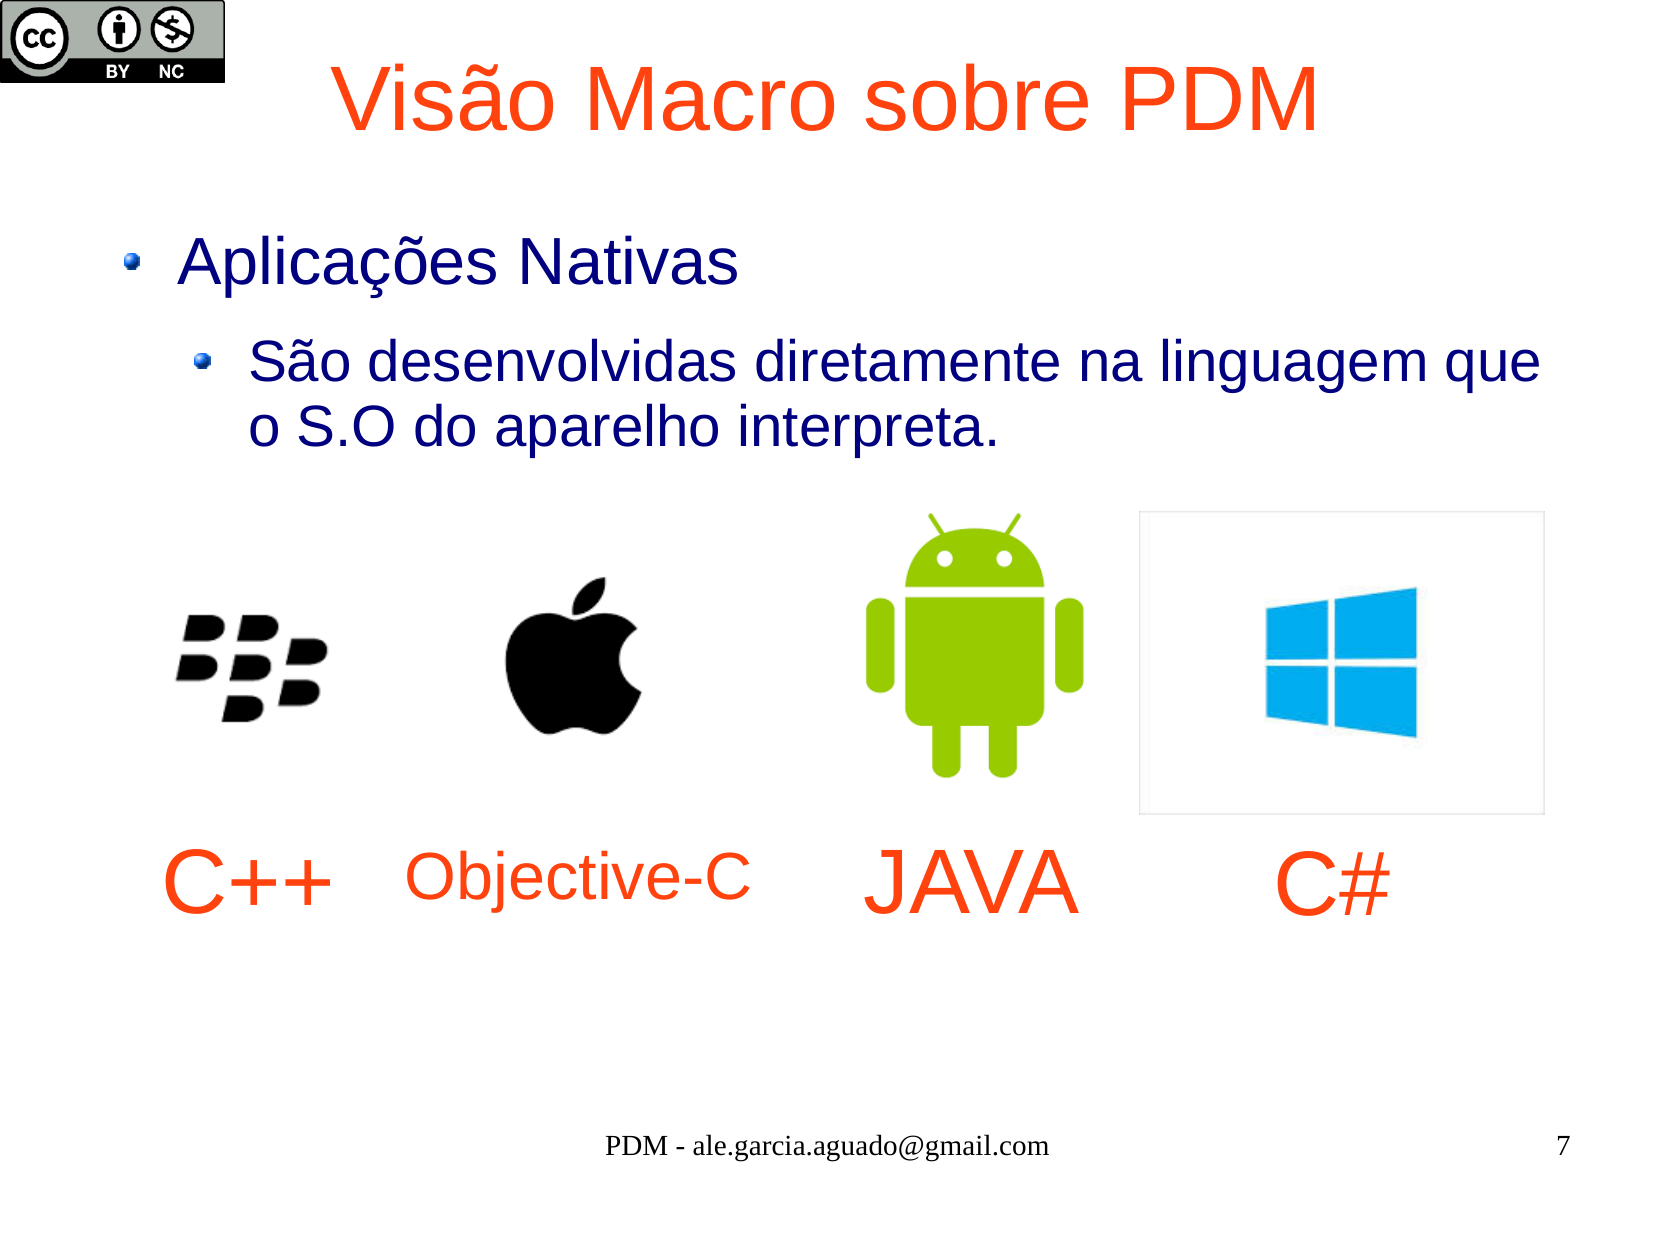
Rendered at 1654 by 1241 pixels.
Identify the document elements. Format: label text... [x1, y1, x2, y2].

picture [1139, 511, 1545, 815]
title Objective-C [389, 773, 768, 979]
picture [0, 0, 225, 83]
title JAVA [814, 779, 1128, 985]
picture [67, 490, 751, 804]
title Visão Macro sobre PDM [82, 31, 1571, 166]
picture [844, 510, 1105, 779]
list Aplicações Nativas São desenvolvidas diretamente na linguagem que o S.O do aparelho interpreta. [106, 224, 1577, 1090]
title C# [1175, 781, 1489, 987]
title C++ [129, 814, 367, 949]
